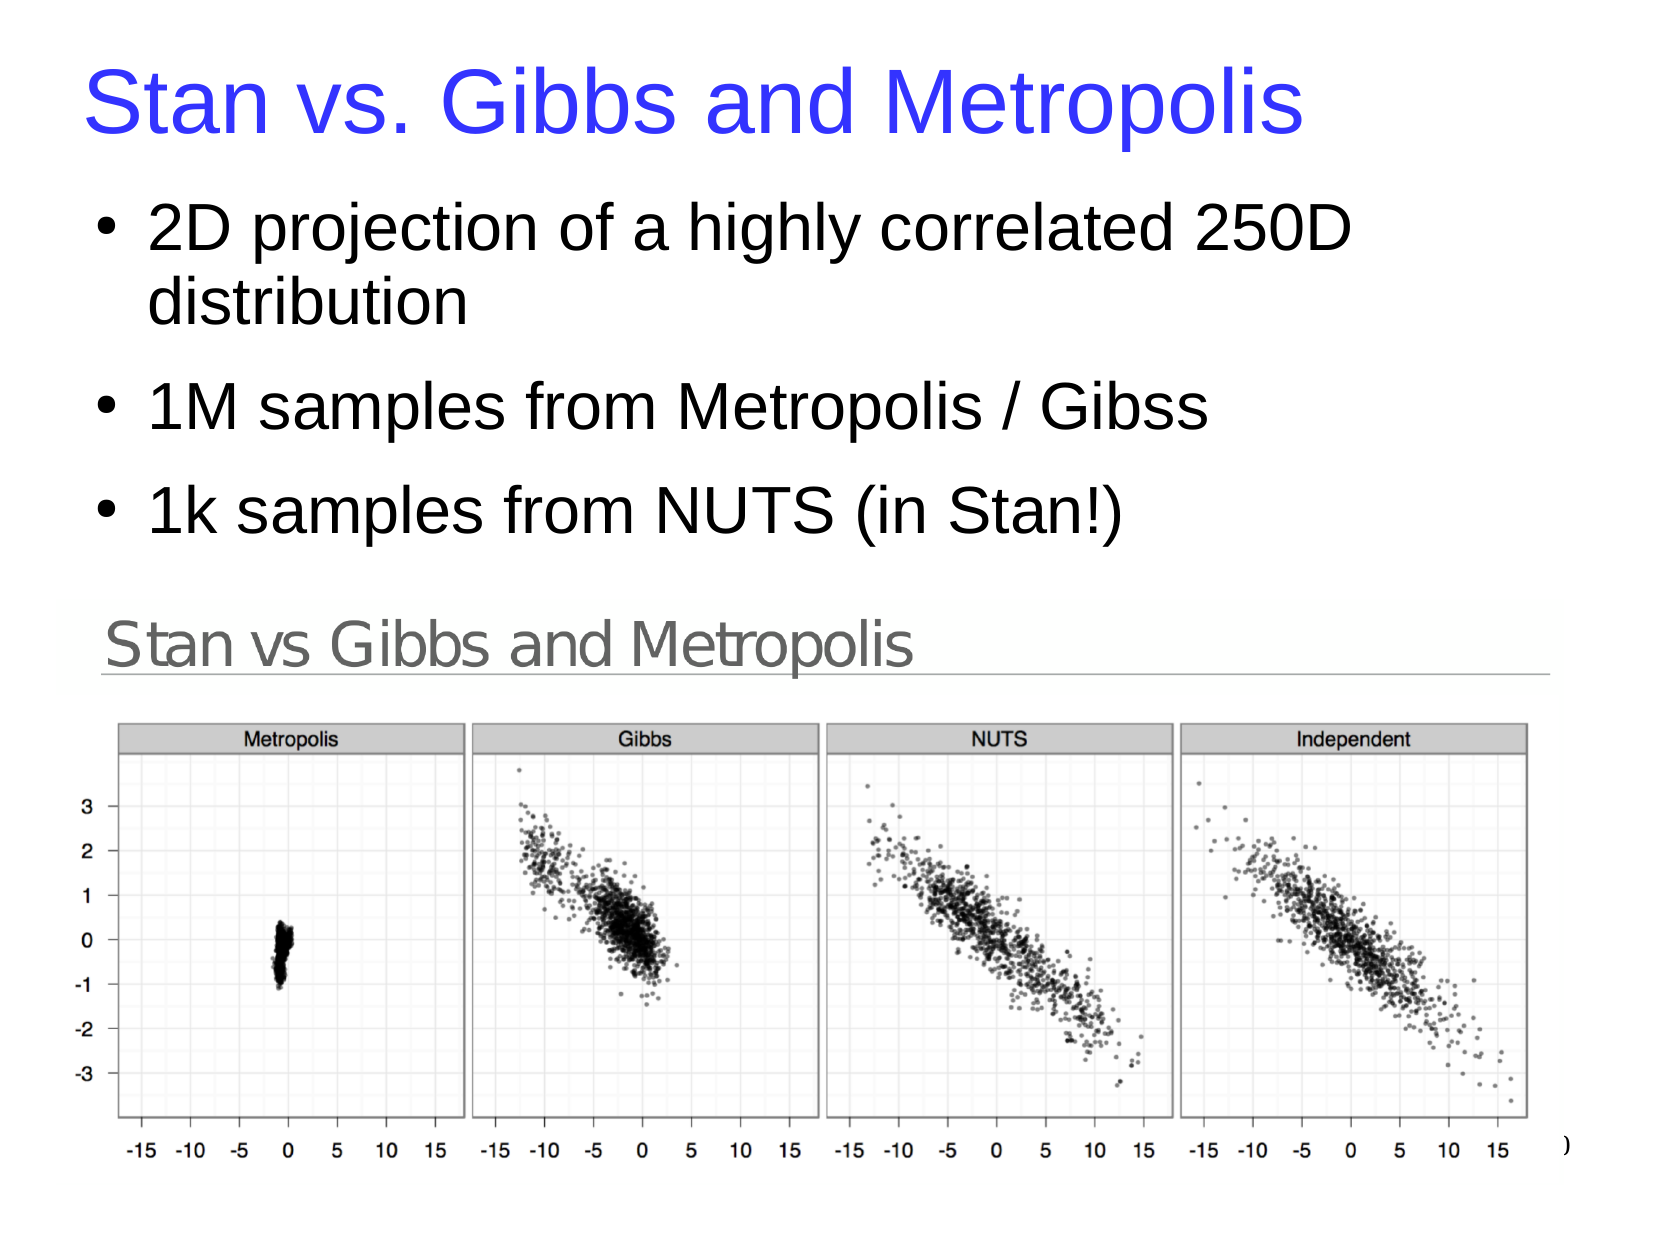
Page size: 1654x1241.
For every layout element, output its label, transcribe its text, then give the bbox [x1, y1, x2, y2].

list 2D projection of a highly correlated 250D distribution 1M samples from Metropolis / Gibss 1k samples from NUTS (in Stan!) [76, 189, 1565, 910]
picture [56, 599, 1564, 1185]
title Stan vs. Gibbs and Metropolis [82, 49, 1571, 257]
